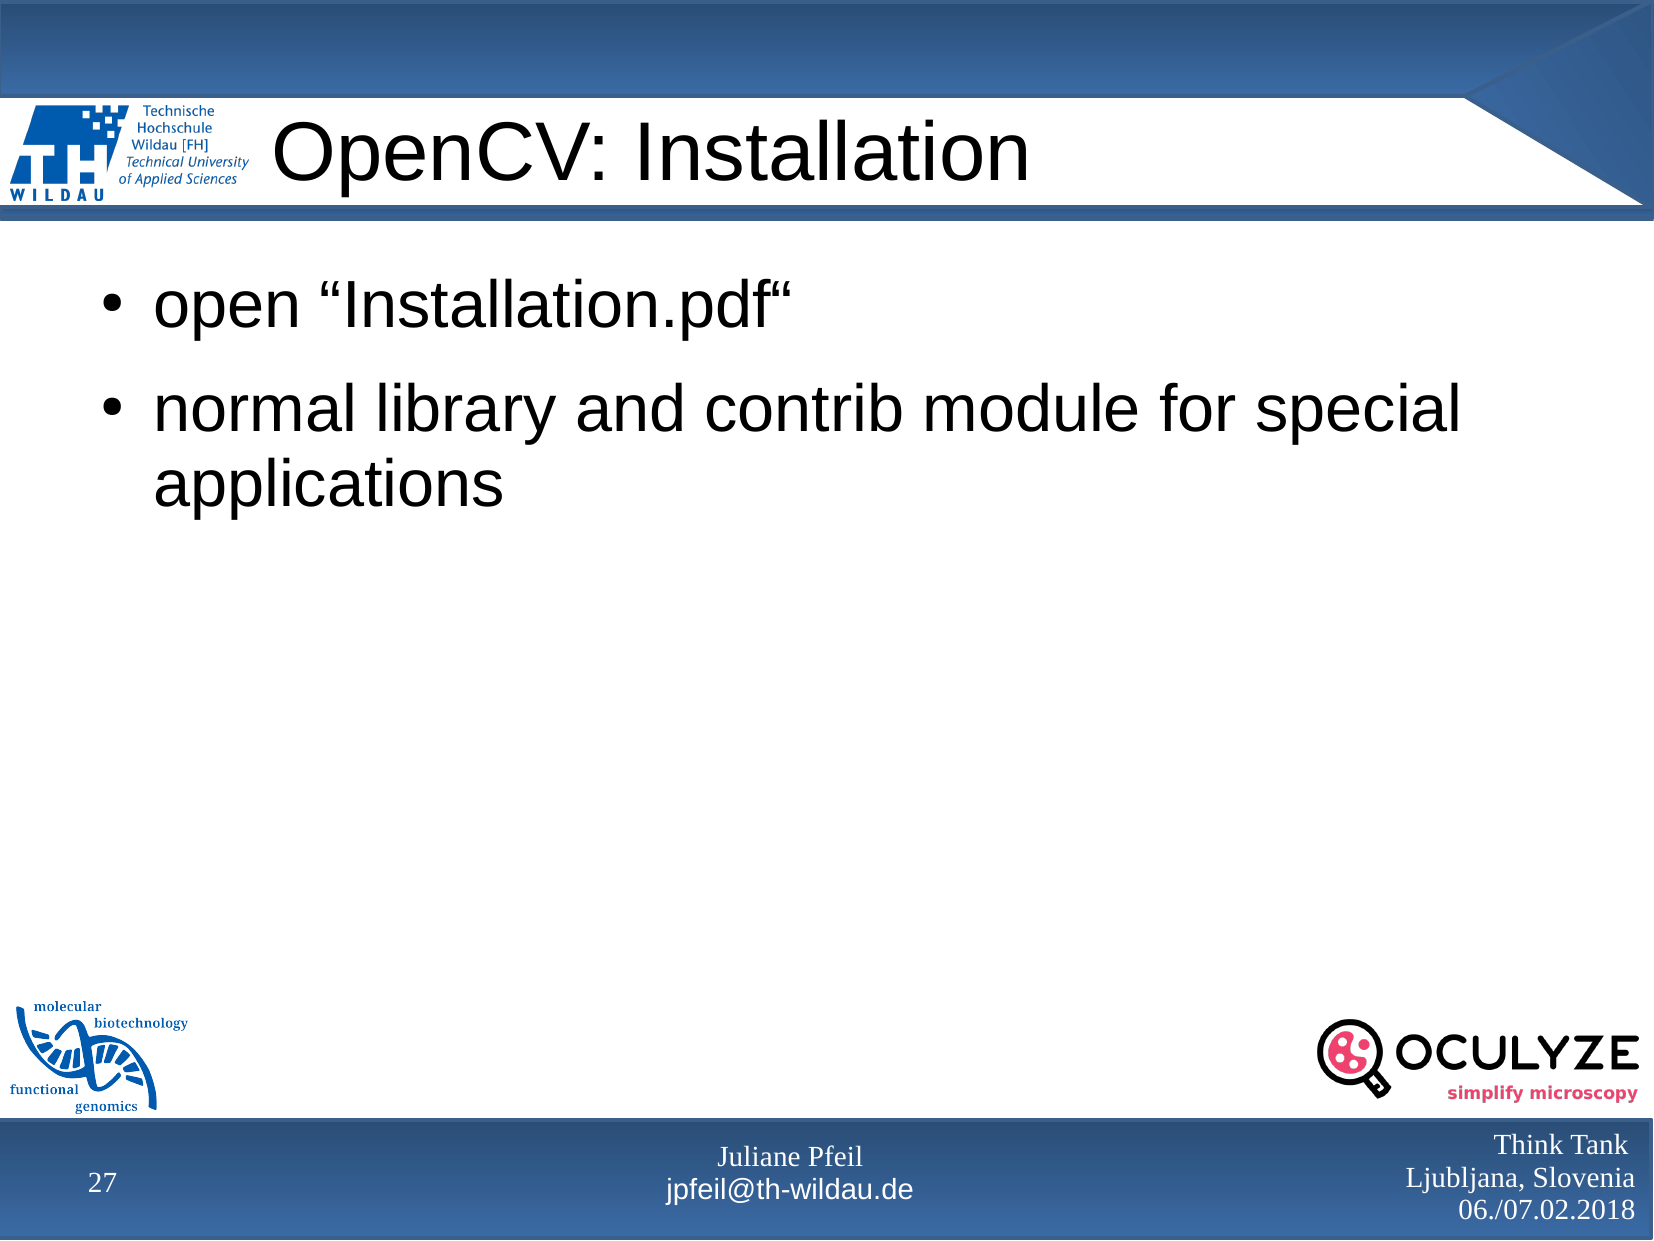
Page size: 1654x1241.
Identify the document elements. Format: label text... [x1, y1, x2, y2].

list open “Installation.pdf“ normal library and contrib module for special applications [82, 266, 1571, 986]
title OpenCV: Installation [271, 95, 1466, 207]
picture [10, 105, 249, 201]
picture [10, 1001, 188, 1114]
picture [1315, 1017, 1642, 1108]
